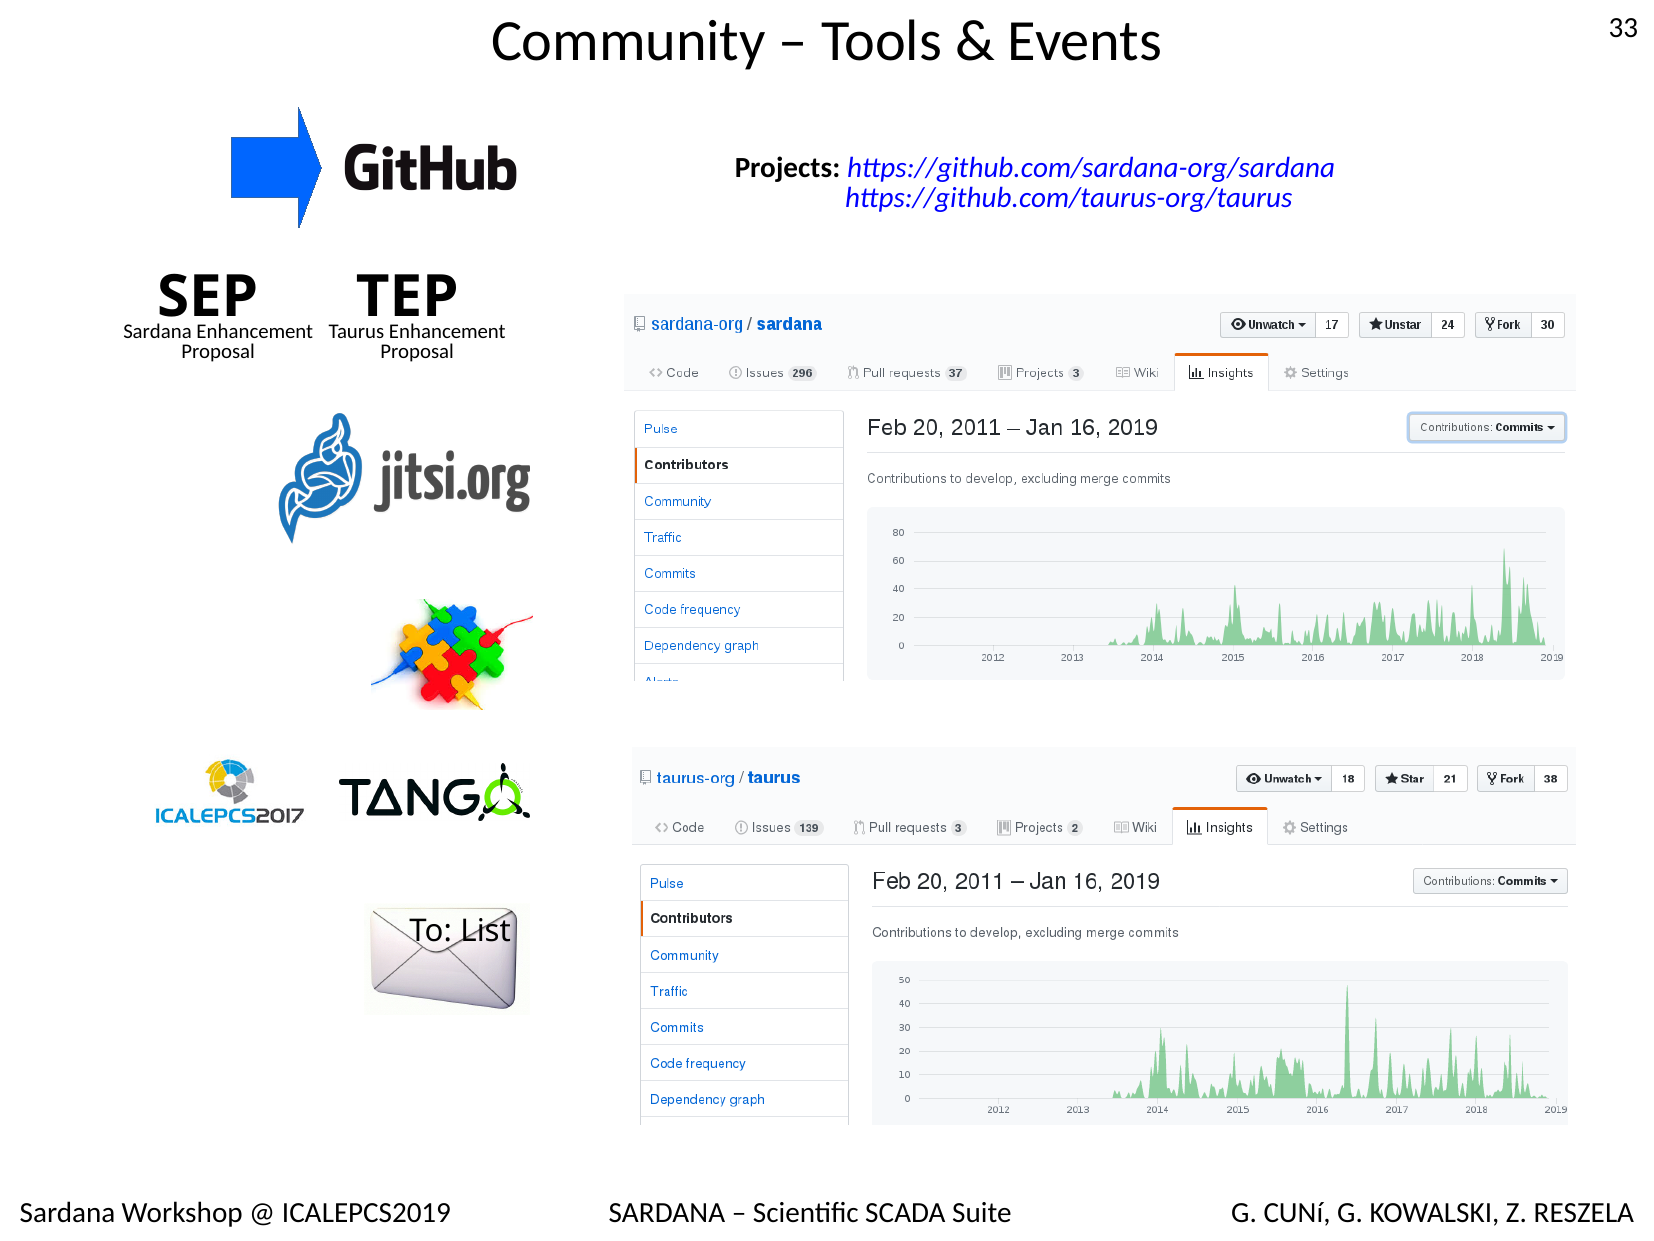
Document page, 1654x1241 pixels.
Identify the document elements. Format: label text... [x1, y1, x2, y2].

text_box TEP [340, 246, 493, 315]
picture [364, 903, 530, 1015]
text_box Taurus Enhancement Proposal [304, 315, 530, 377]
picture [371, 599, 533, 710]
picture [331, 126, 530, 209]
picture [339, 763, 530, 821]
picture [632, 747, 1576, 1125]
text_box SEP [142, 246, 297, 315]
text_box [231, 107, 322, 228]
picture [624, 294, 1576, 681]
picture [278, 412, 530, 546]
picture [139, 724, 321, 860]
text_box Projects: https://github.com/sardana-org/sardana https://github.com/taurus-org/taurus [720, 148, 1385, 223]
text_box To: List [394, 900, 530, 985]
title Community – Tools & Events [82, 2, 1571, 91]
text_box Sardana Enhancement Proposal [88, 315, 304, 377]
